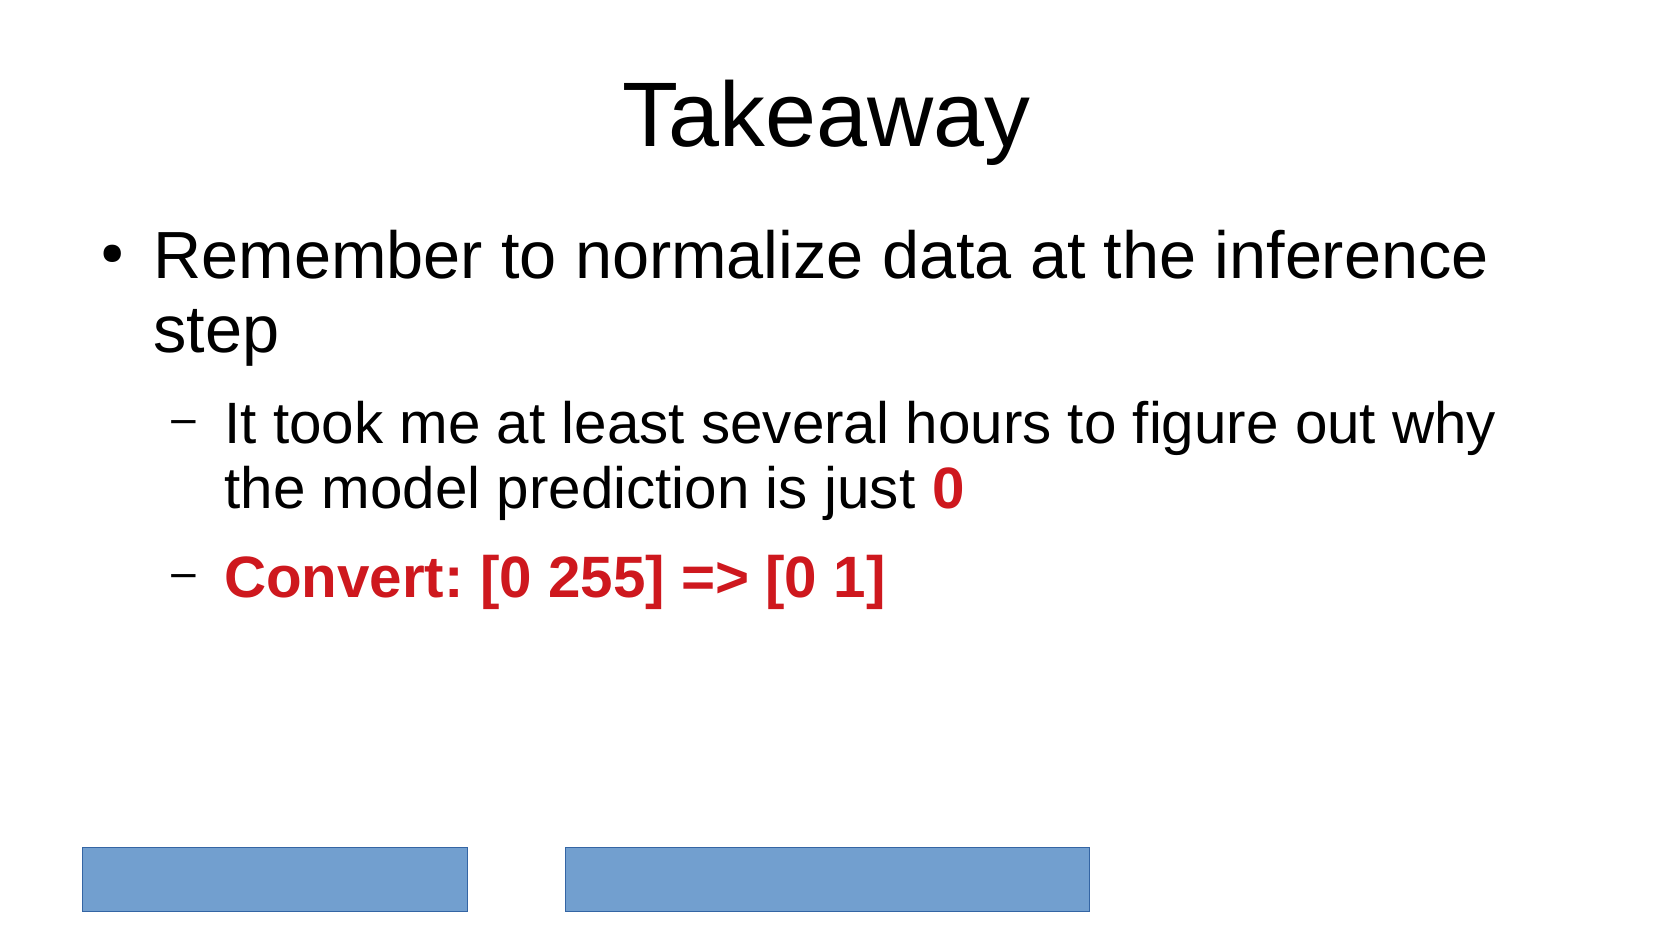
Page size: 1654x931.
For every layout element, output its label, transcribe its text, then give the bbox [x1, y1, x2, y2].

title Takeaway [82, 37, 1571, 193]
list Remember to normalize data at the inference step It took me at least several hours to figure out why the model prediction is just 0 Convert: [0 255] => [0 1] [82, 217, 1571, 758]
